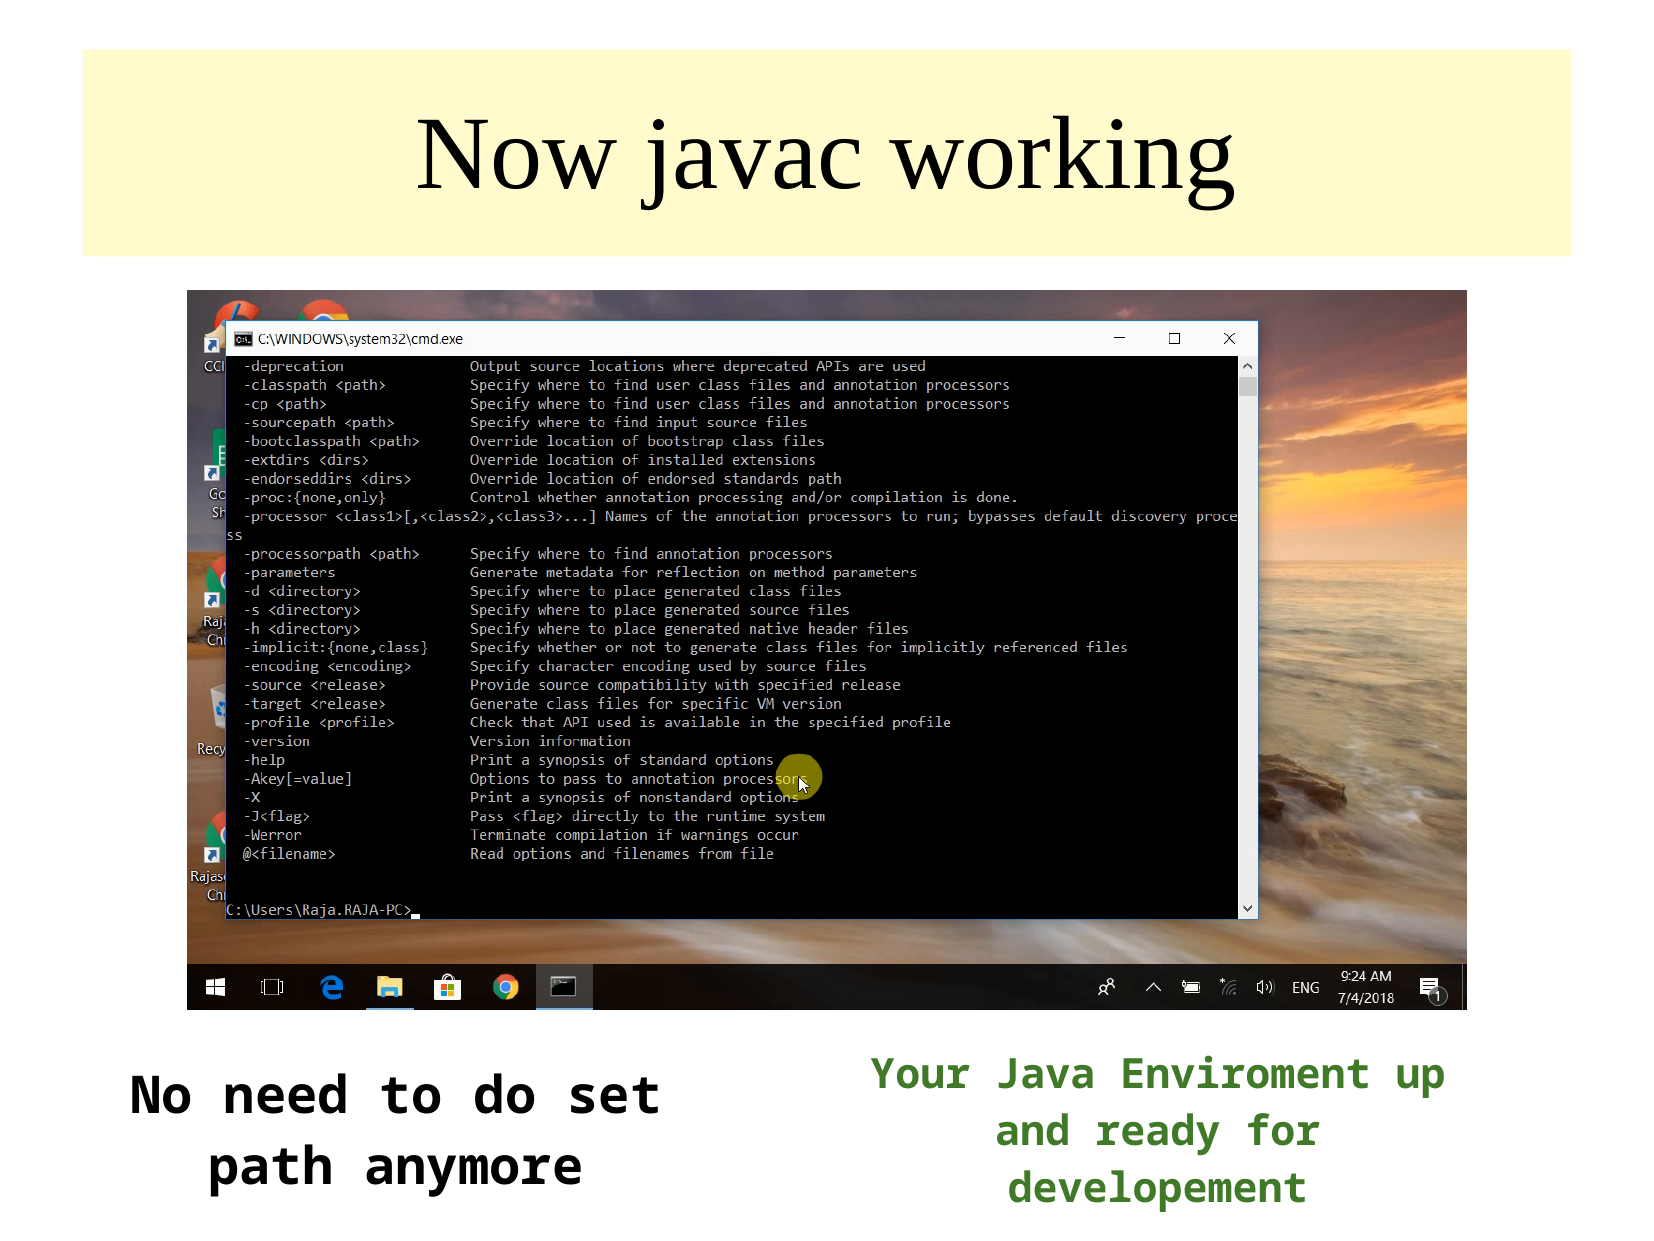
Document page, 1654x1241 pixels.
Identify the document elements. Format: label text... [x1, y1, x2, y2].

title Your Java Enviroment up and ready for developement [868, 1065, 1447, 1193]
title Now javac working [82, 49, 1571, 257]
picture [187, 290, 1467, 1010]
title No need to do set path anymore [106, 1065, 686, 1193]
